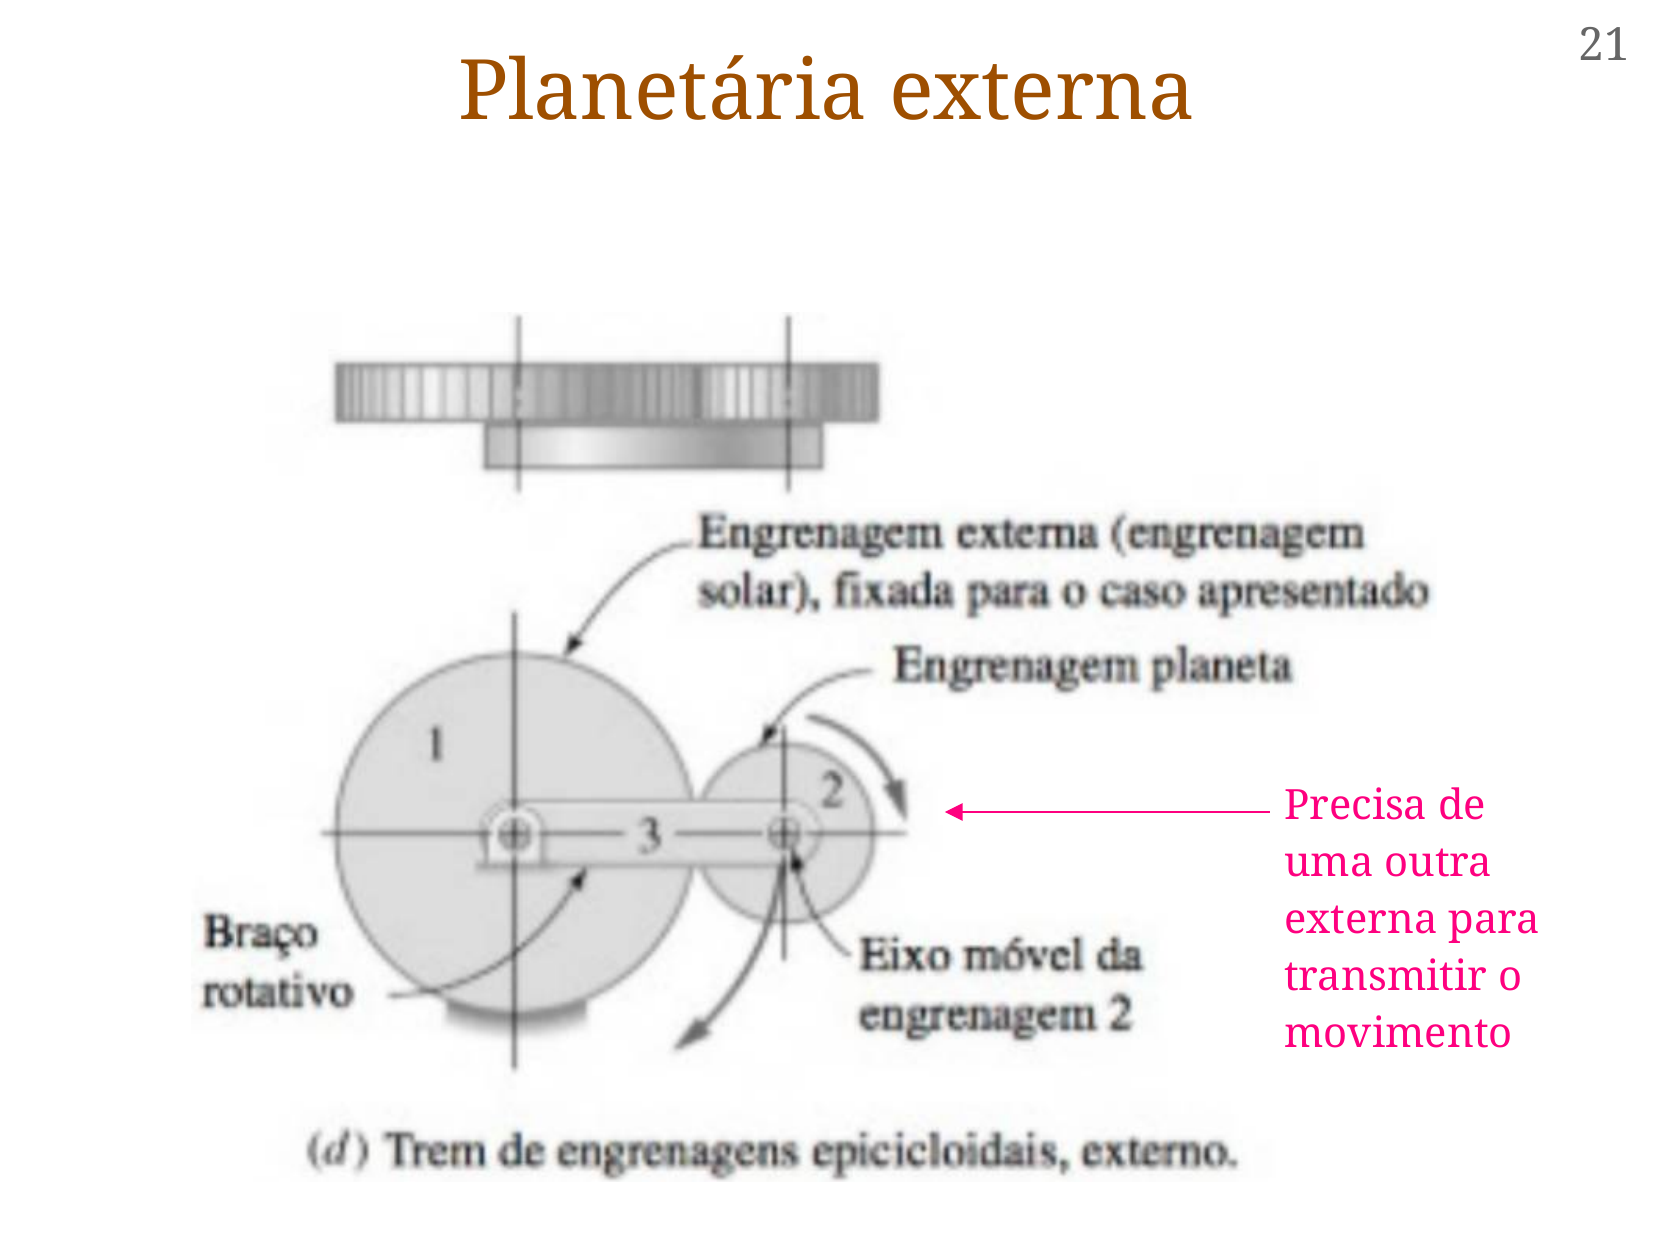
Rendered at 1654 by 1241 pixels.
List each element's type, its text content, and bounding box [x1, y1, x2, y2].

title Planetária externa [59, 29, 1595, 148]
text_box Precisa de uma outra externa para transmitir o movimento [1269, 767, 1595, 1225]
picture [191, 312, 1437, 1182]
